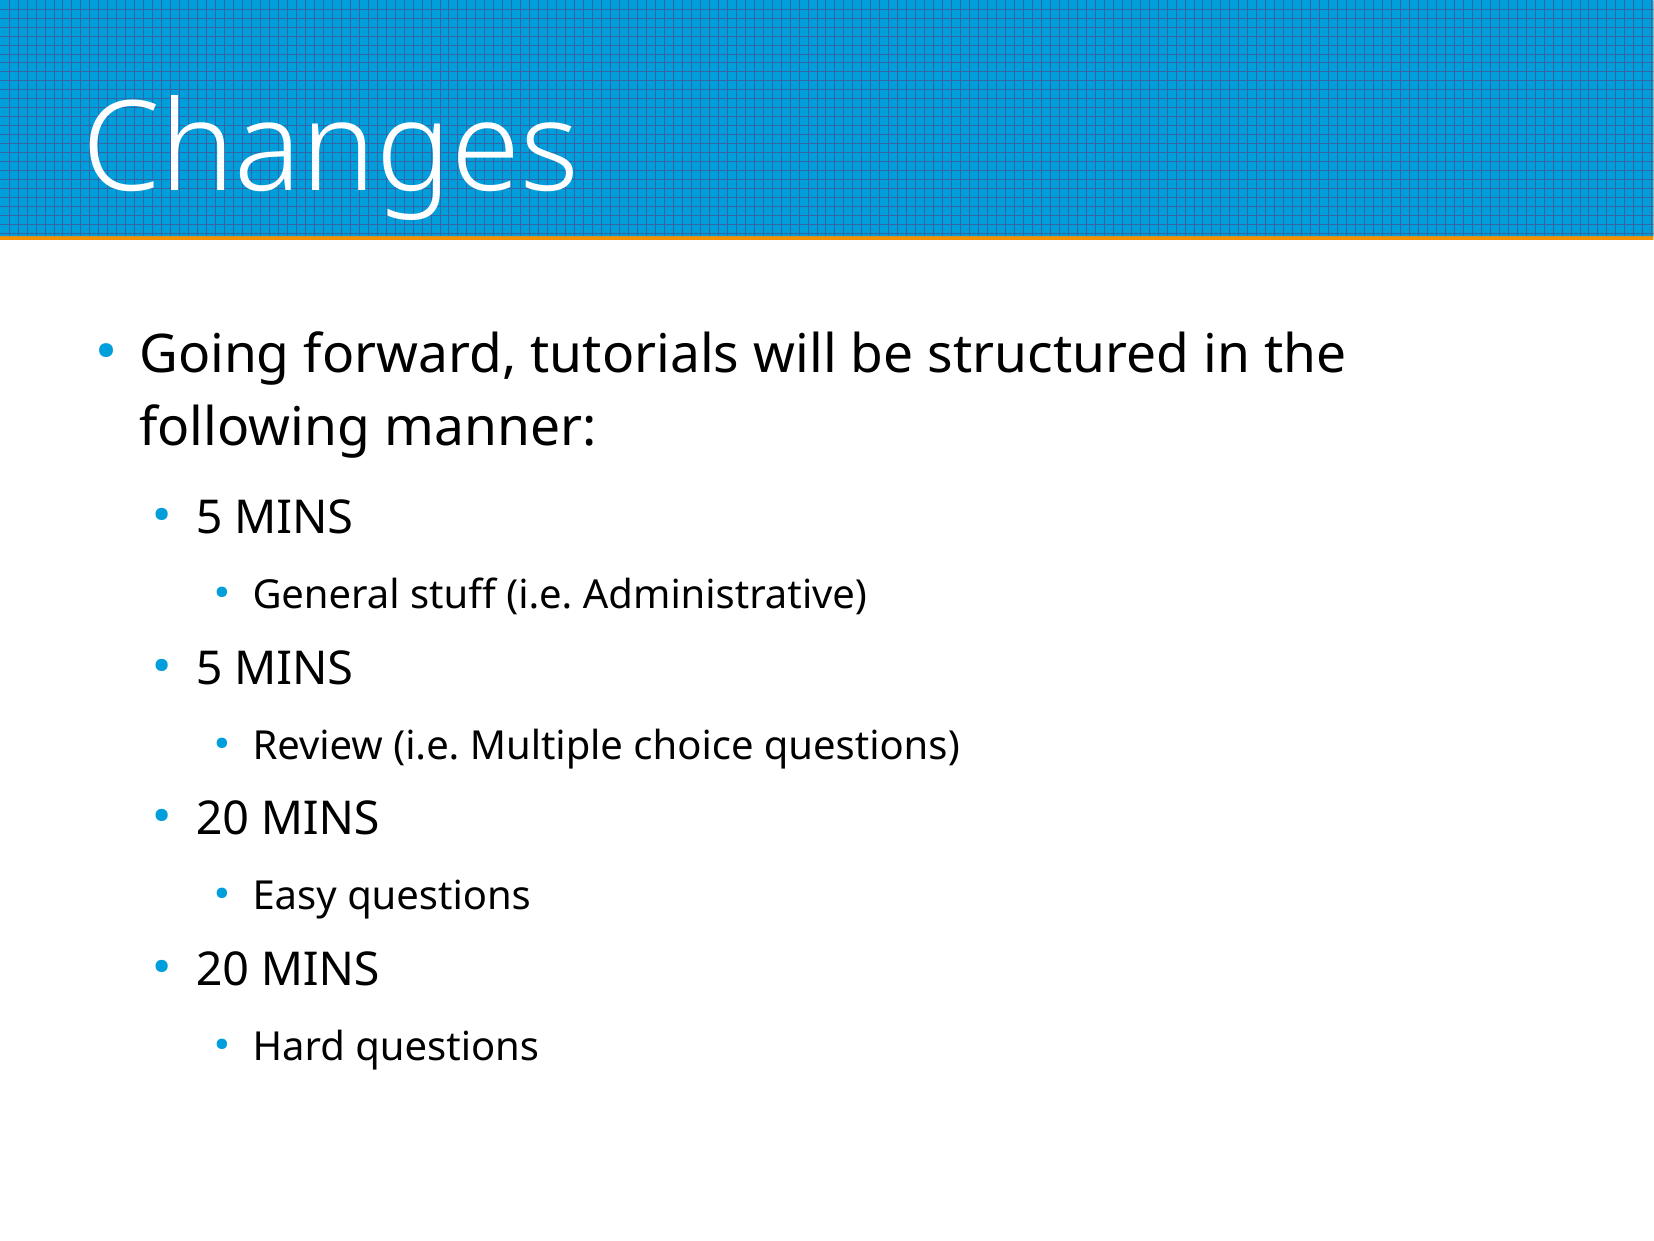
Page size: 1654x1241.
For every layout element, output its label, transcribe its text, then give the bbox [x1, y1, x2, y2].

title Changes [82, 19, 1571, 227]
list Going forward, tutorials will be structured in the following manner: 5 MINS General stuff (i.e. Administrative) 5 MINS Review (i.e. Multiple choice questions) 20 MINS Easy questions 20 MINS Hard questions [82, 314, 1563, 1081]
